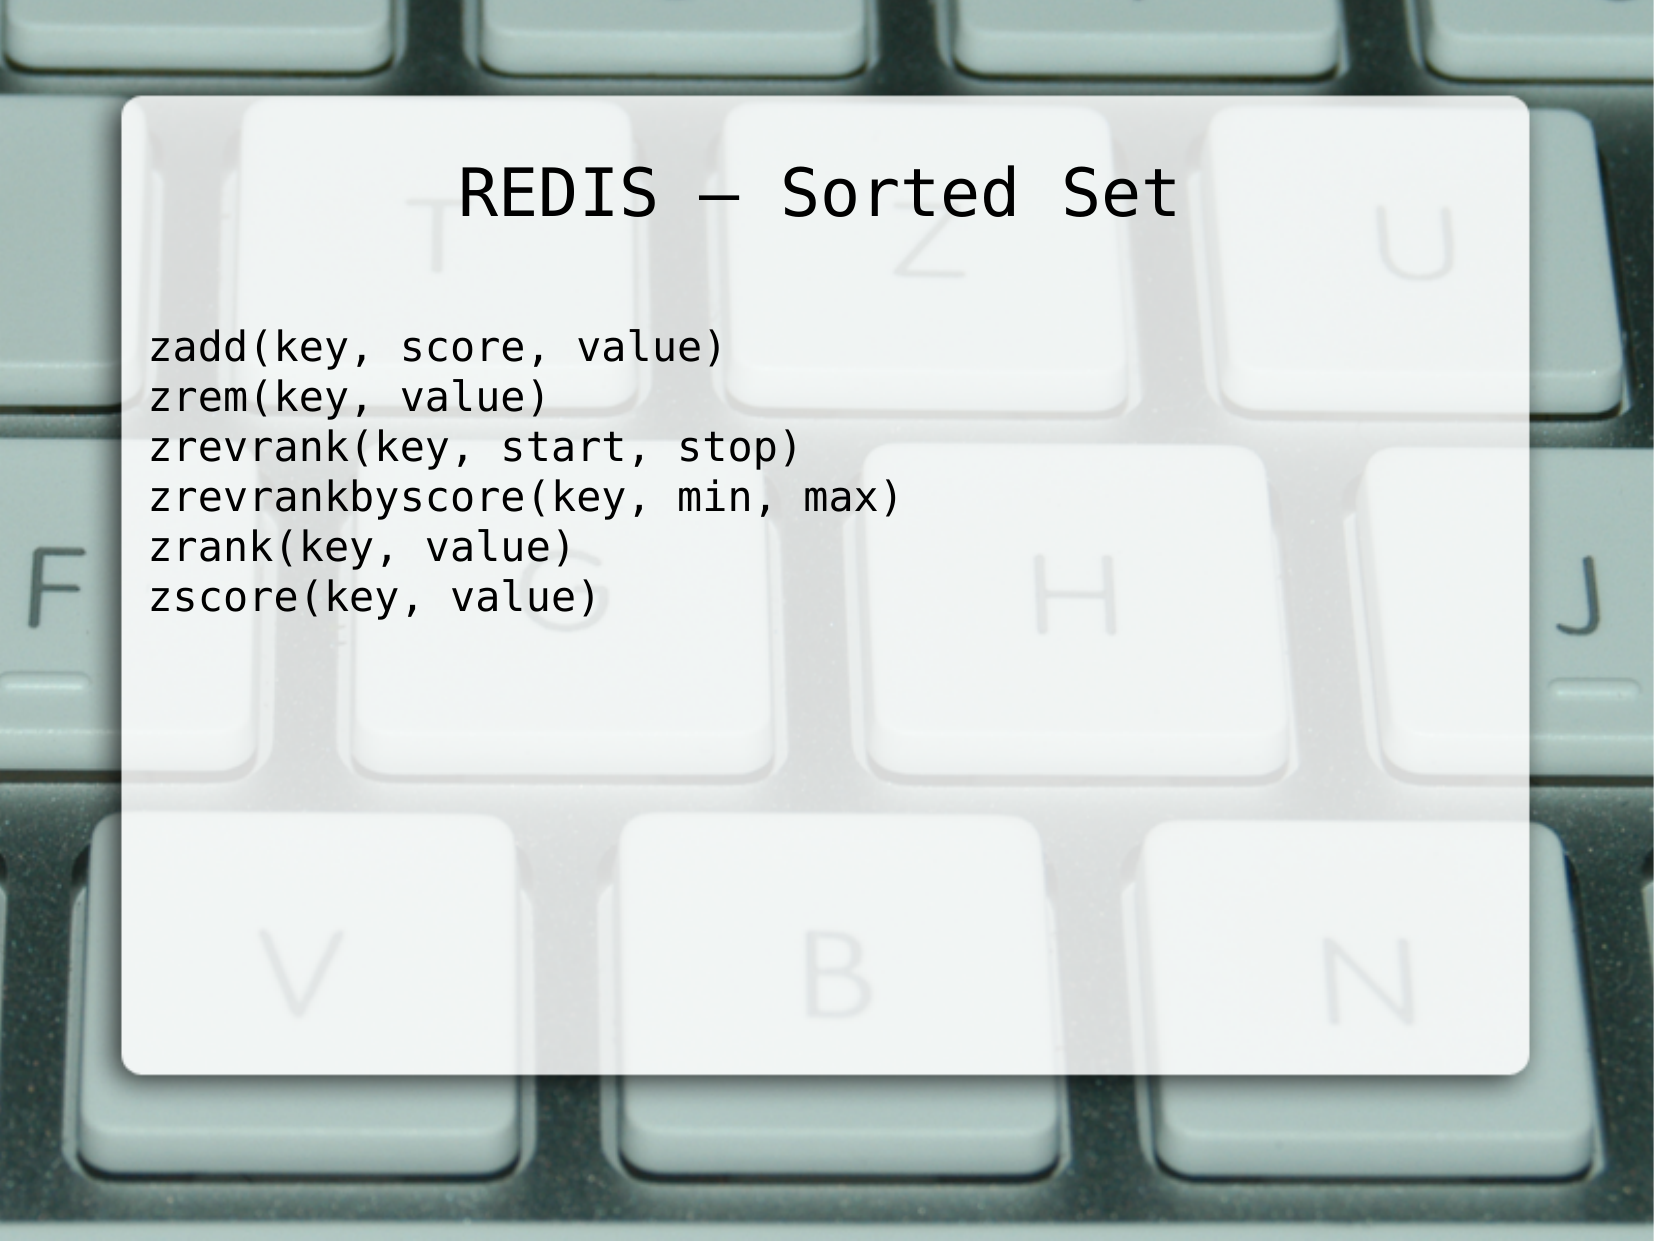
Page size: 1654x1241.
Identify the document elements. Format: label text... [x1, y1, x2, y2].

title REDIS – Sorted Set [135, 117, 1506, 271]
picture [0, 0, 1654, 1241]
list zadd(key, score, value) zrem(key, value) zrevrank(key, start, stop) zrevrankbyscore(key, min, max) zrank(key, value) zscore(key, value) [147, 315, 1506, 1066]
